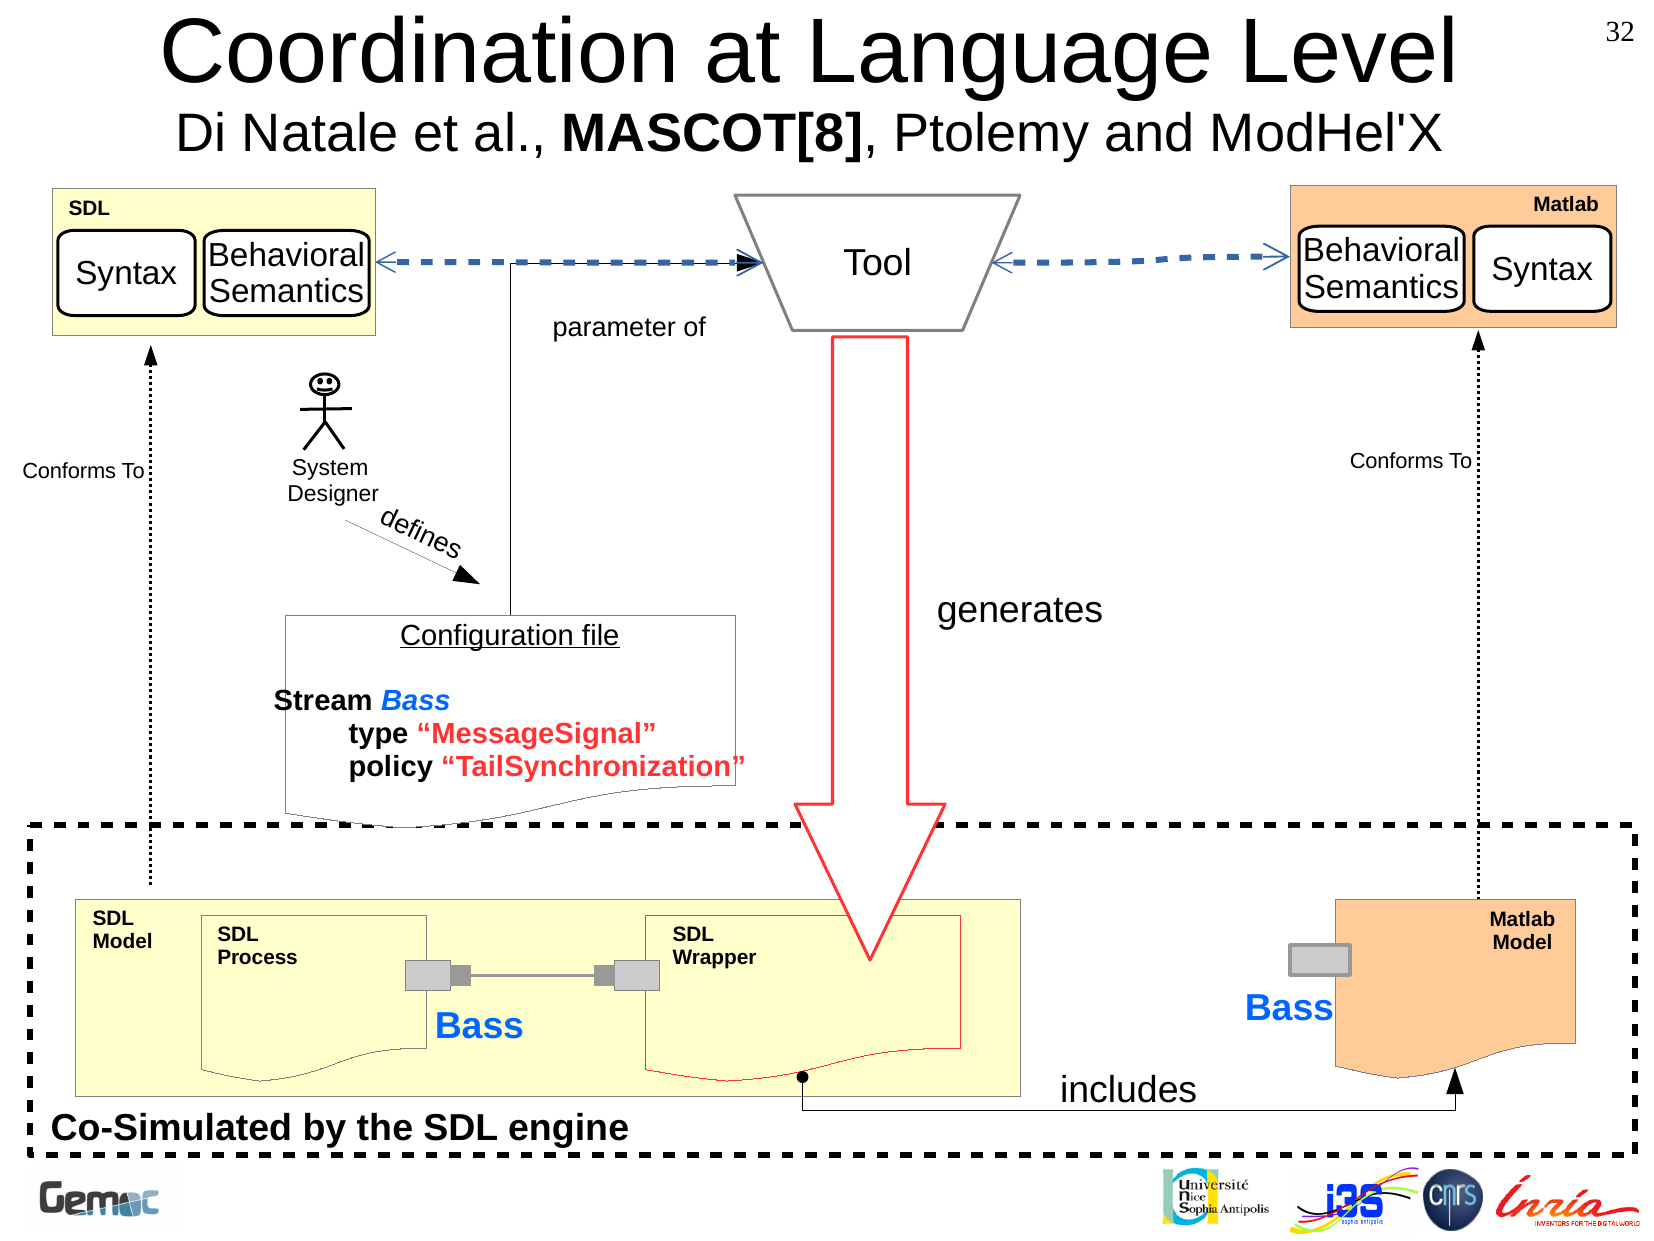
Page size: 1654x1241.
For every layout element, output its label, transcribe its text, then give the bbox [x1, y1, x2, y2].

text_box Syntax [1473, 266, 1611, 312]
text_box SDL Model [78, 899, 227, 961]
picture [1137, 1150, 1647, 1241]
text_box Bass [420, 997, 616, 1096]
text_box Syntax [57, 266, 196, 316]
text_box Configuration file Stream Bass type “MessageSignal” policy “TailSynchronization” [285, 615, 736, 828]
text_box Conforms To [1335, 441, 1553, 598]
text_box Syntax [100, 266, 110, 281]
text_box Conforms To [7, 451, 226, 654]
text_box [75, 899, 1021, 1097]
text_box Behavioral Semantics [1299, 266, 1465, 312]
title Coordination at Language Level Di Natale et al., MASCOT[8], Ptolemy and ModHel'X [0, 0, 1654, 266]
text_box SDL Wrapper [657, 915, 807, 977]
text_box Matlab Model [1440, 900, 1606, 962]
text_box [310, 373, 339, 395]
text_box System Designer [231, 419, 436, 515]
text_box [52, 266, 376, 336]
text_box generates [795, 336, 946, 961]
text_box [1290, 266, 1617, 328]
text_box Behavioral Semantics [204, 266, 370, 316]
text_box Co-Simulated by the SDL engine [35, 1099, 796, 1241]
text_box Bass [1230, 979, 1426, 1079]
text_box Tool [765, 266, 990, 331]
text_box SDL Process [202, 915, 352, 977]
text_box [1290, 899, 1576, 1075]
